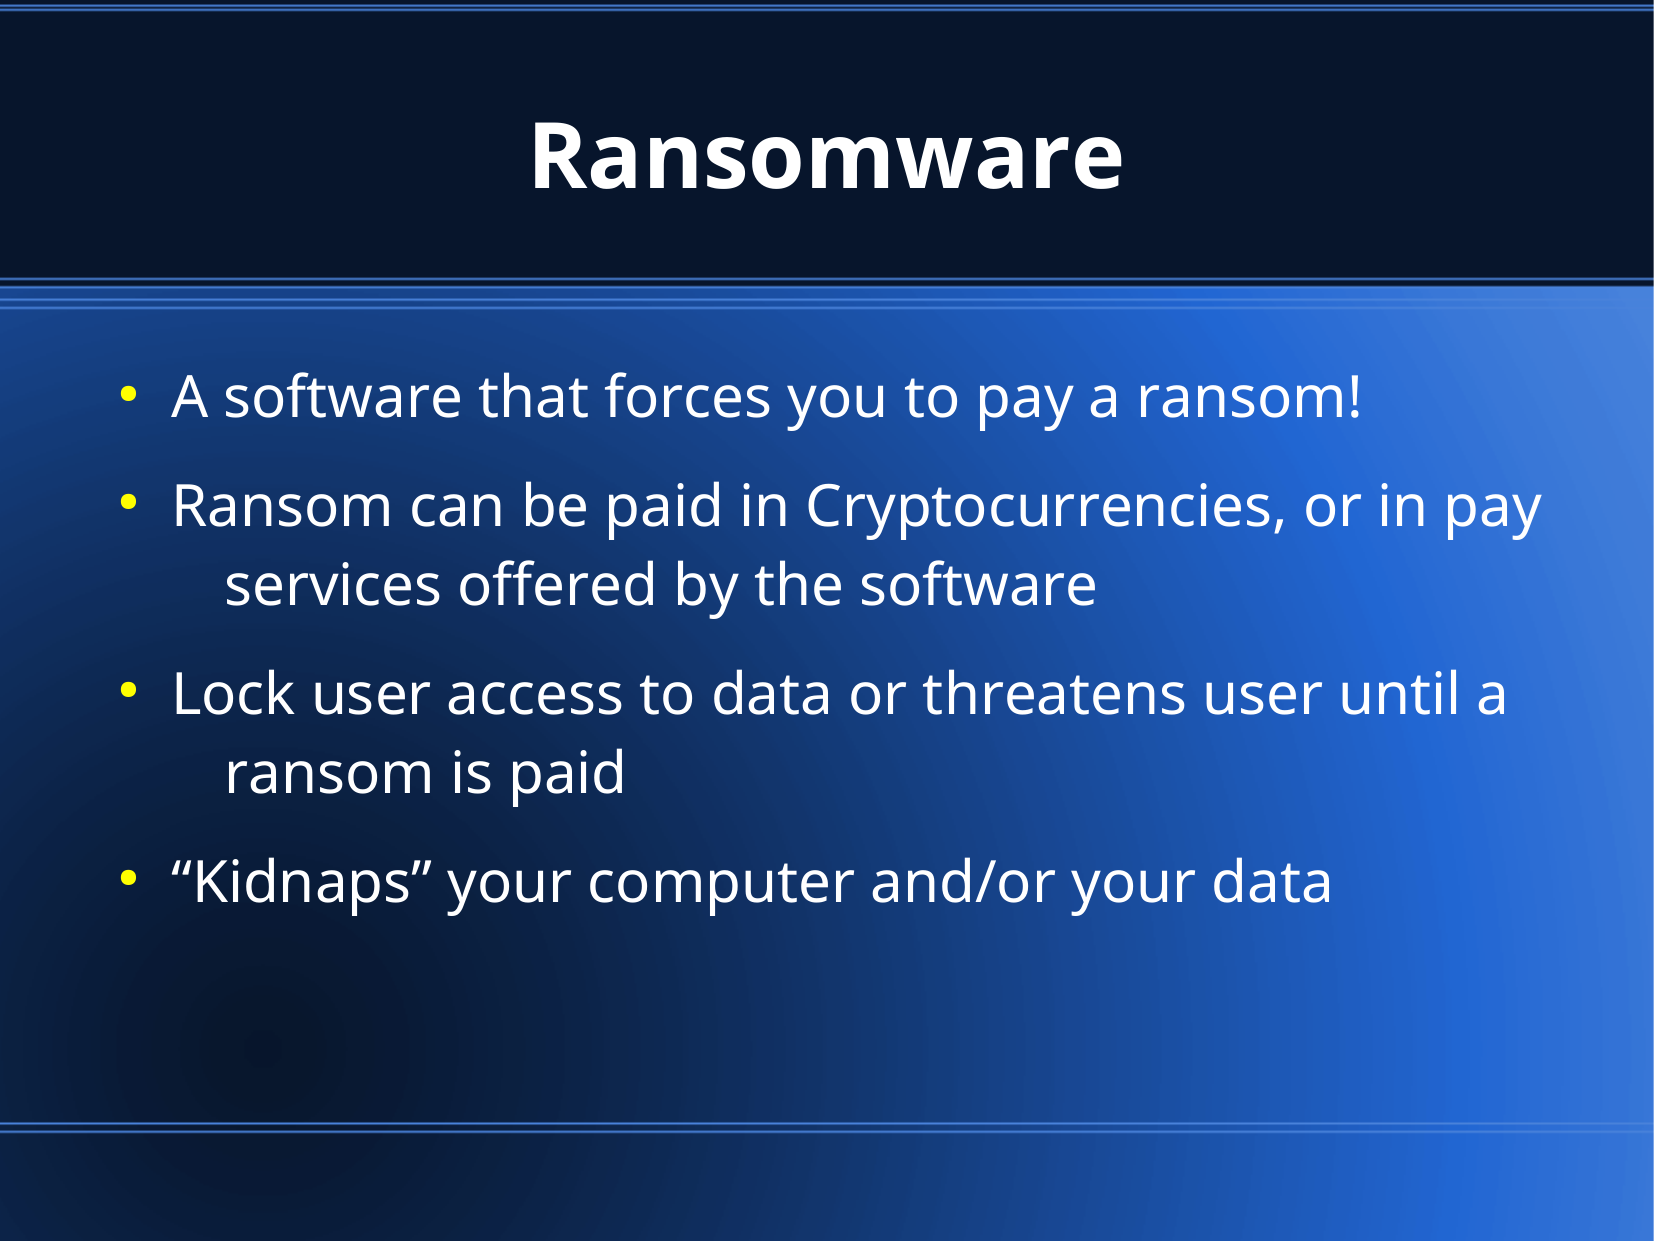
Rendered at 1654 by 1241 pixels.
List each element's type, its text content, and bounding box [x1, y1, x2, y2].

list A software that forces you to pay a ransom! Ransom can be paid in Cryptocurrencies, or in pay services offered by the software Lock user access to data or threatens user until a ransom is paid “Kidnaps” your computer and/or your data [82, 355, 1571, 1075]
title Ransomware [82, 49, 1571, 257]
picture [0, 0, 1654, 1241]
